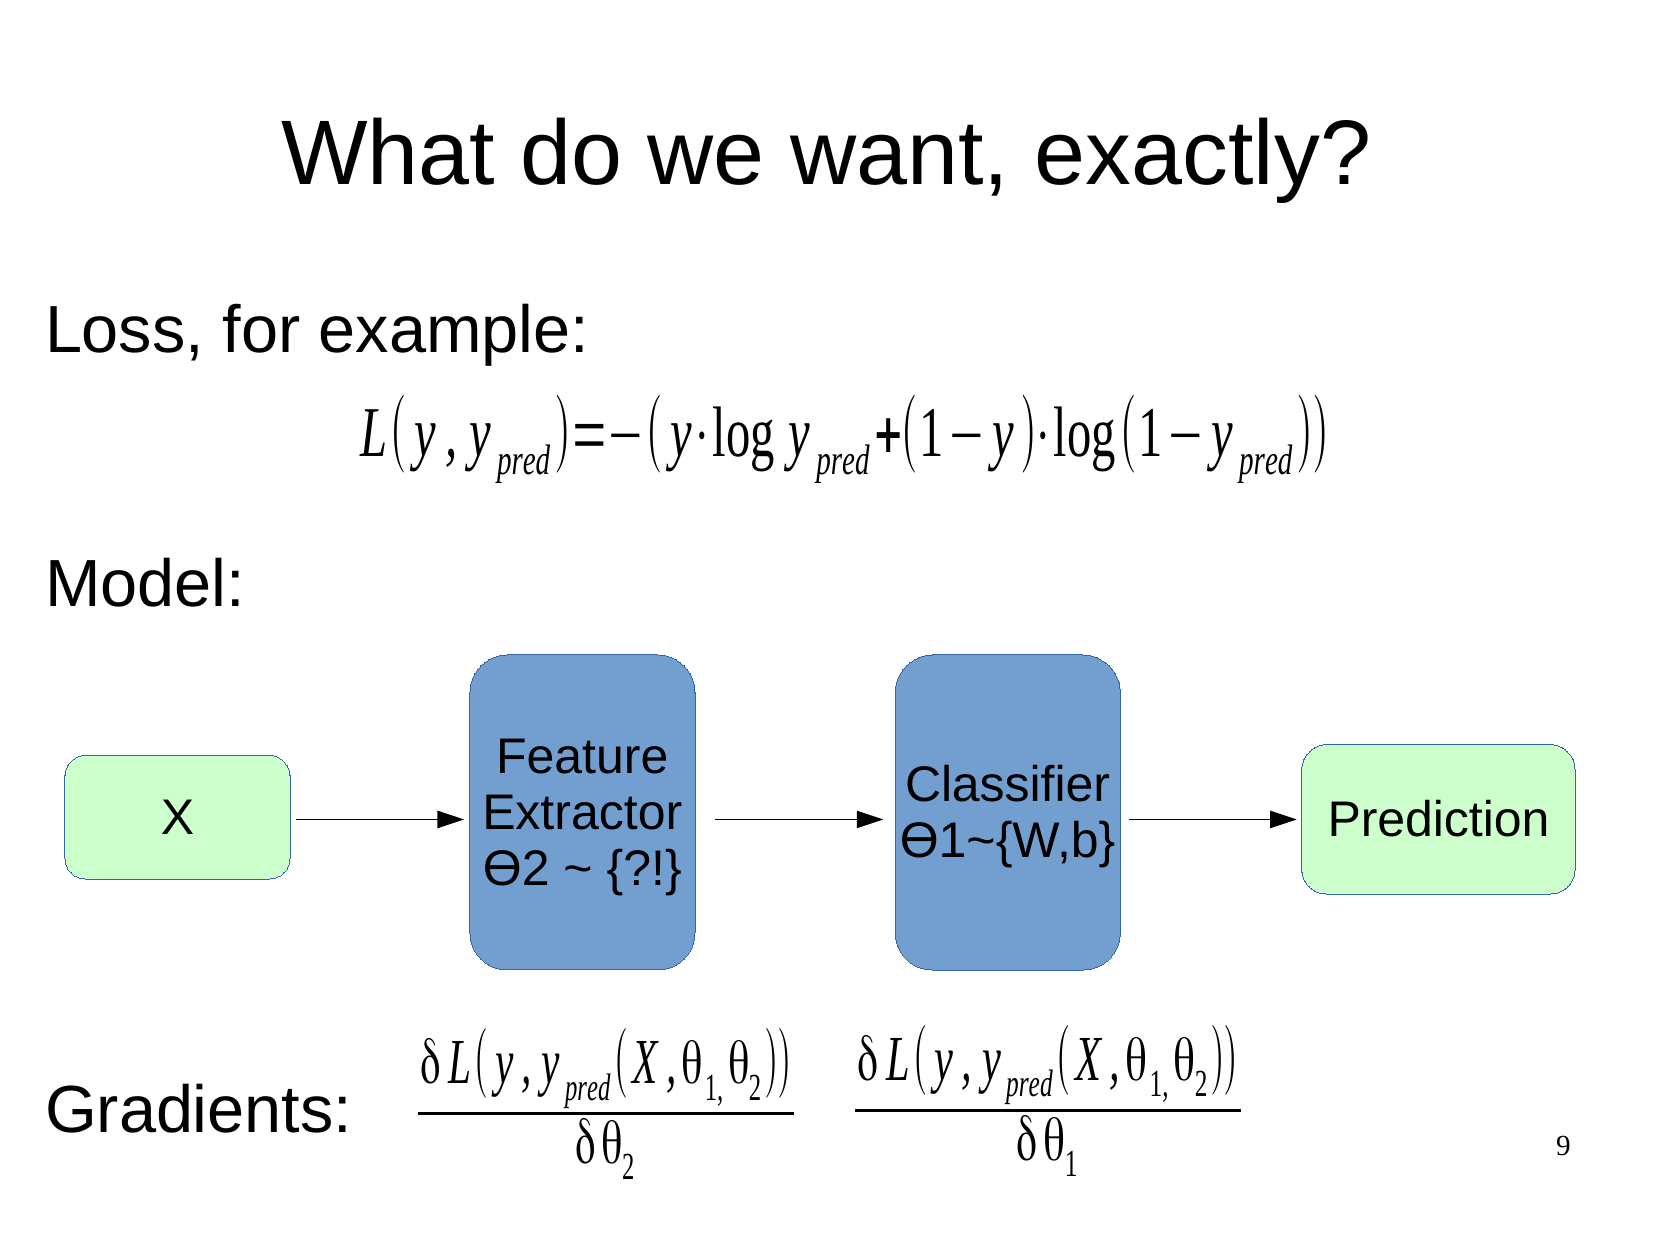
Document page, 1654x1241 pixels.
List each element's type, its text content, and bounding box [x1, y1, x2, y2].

text_box Loss, for example: [45, 278, 676, 381]
text_box X [64, 755, 291, 880]
text_box Feature Extractor Ɵ2 ~ {?!} [469, 654, 696, 970]
text_box Classifier Ɵ1~{W,b} [895, 654, 1121, 971]
chart [405, 1023, 805, 1189]
chart [345, 390, 1341, 483]
text_box Gradients: [45, 1071, 366, 1147]
chart [841, 1020, 1253, 1186]
text_box Prediction [1301, 744, 1576, 895]
text_box Model: [45, 532, 676, 635]
title What do we want, exactly? [82, 49, 1571, 257]
